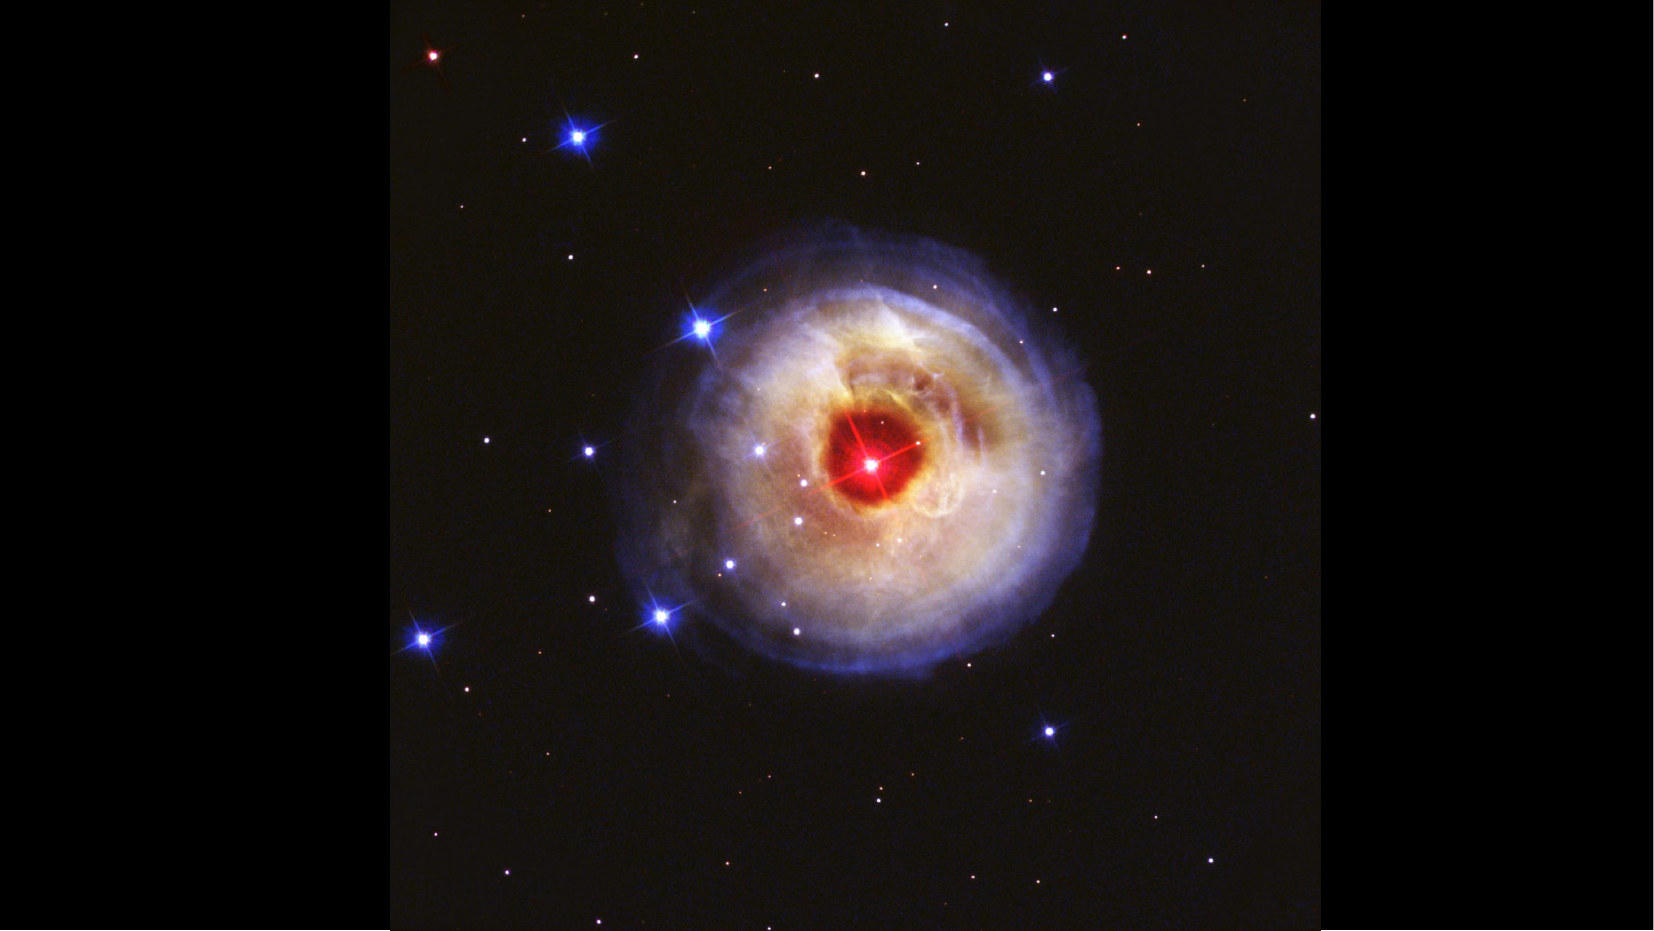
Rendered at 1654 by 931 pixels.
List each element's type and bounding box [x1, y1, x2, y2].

picture [390, 0, 1321, 931]
